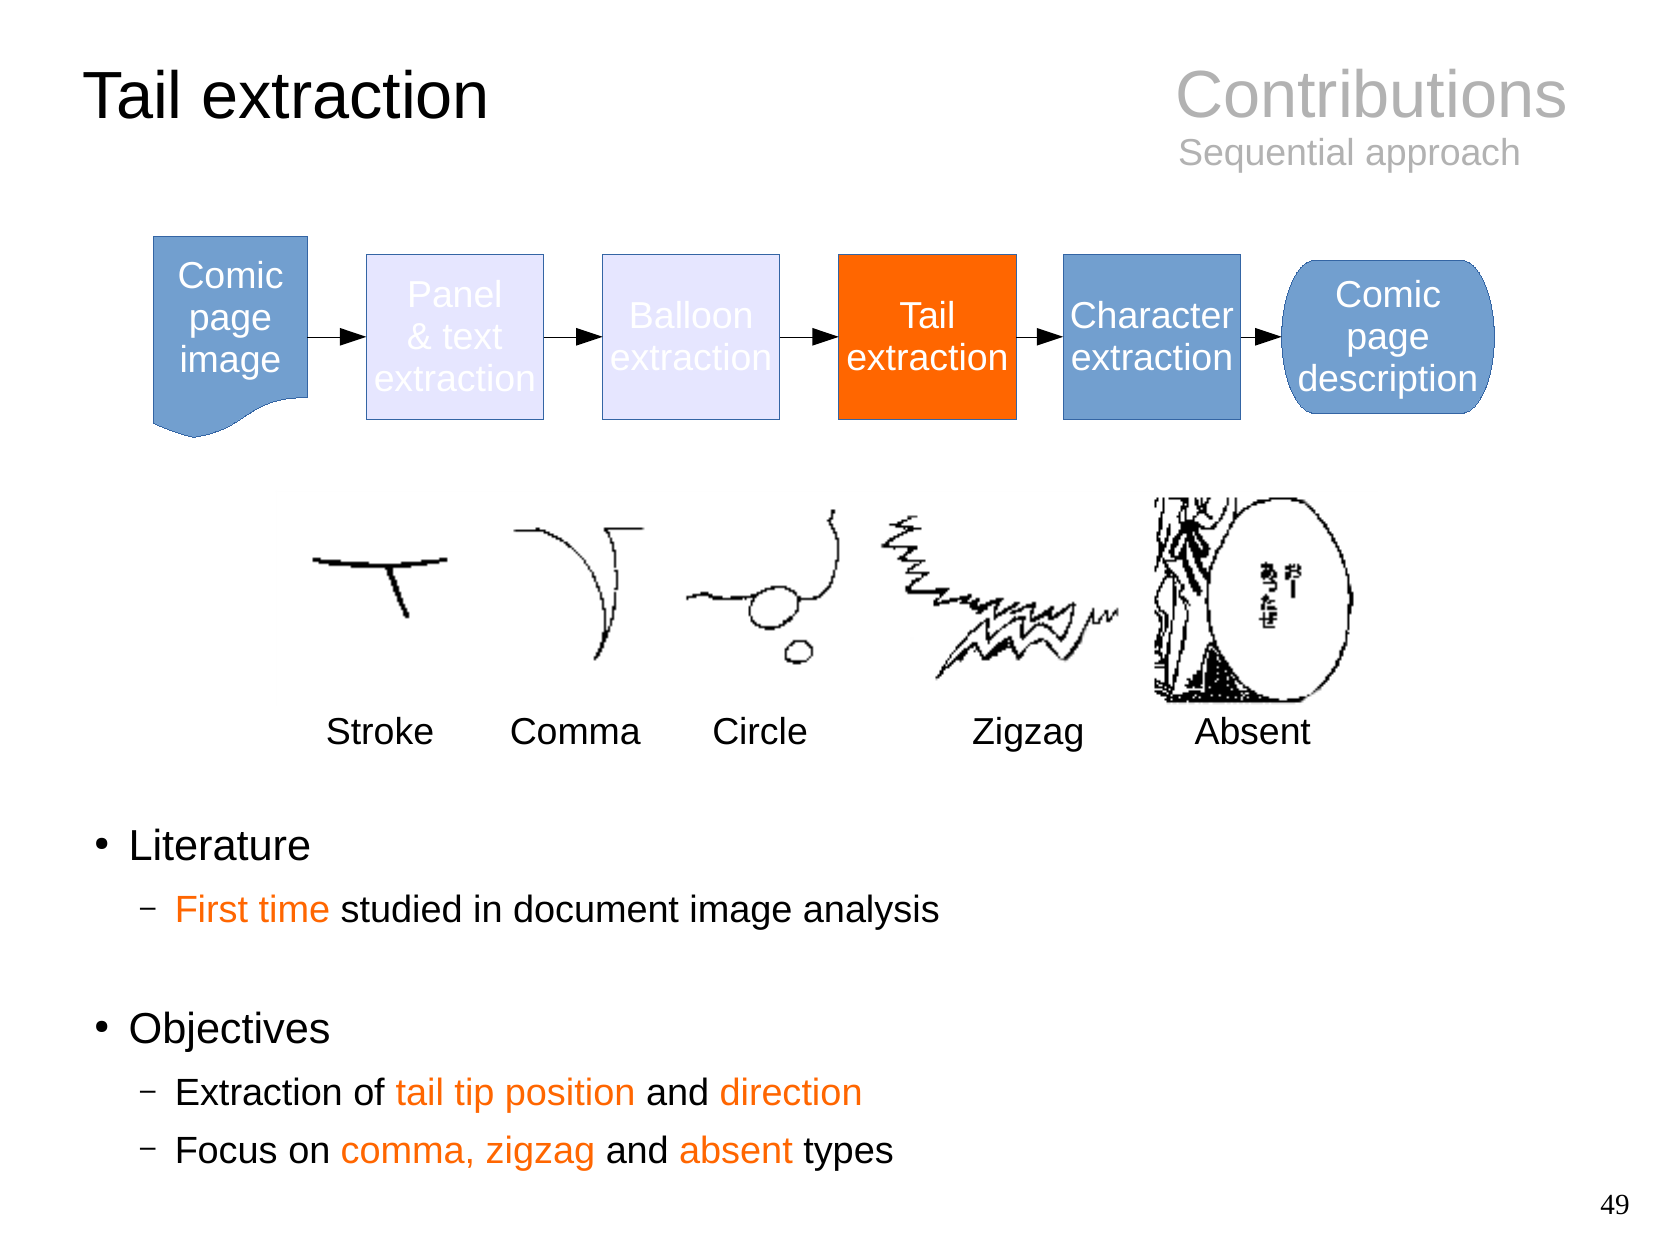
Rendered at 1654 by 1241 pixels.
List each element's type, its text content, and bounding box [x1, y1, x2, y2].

text_box Panel & text extraction [366, 254, 544, 420]
text_box Stroke [307, 702, 453, 763]
list Literature First time studied in document image analysis Objectives Extraction of tail tip position and direction Focus on comma, zigzag and absent types [82, 820, 1571, 1176]
text_box Tail extraction [838, 254, 1017, 420]
picture [275, 490, 1378, 706]
text_box Balloon extraction [602, 254, 780, 420]
text_box Comic page image [153, 236, 308, 438]
text_box Character extraction [1063, 254, 1241, 420]
text_box Comma [486, 702, 664, 807]
title Tail extraction [82, 49, 1571, 142]
text_box Circle [687, 702, 833, 763]
text_box Zigzag [955, 702, 1102, 807]
text_box Absent [1165, 702, 1341, 807]
text_box Comic page description [1281, 260, 1495, 414]
